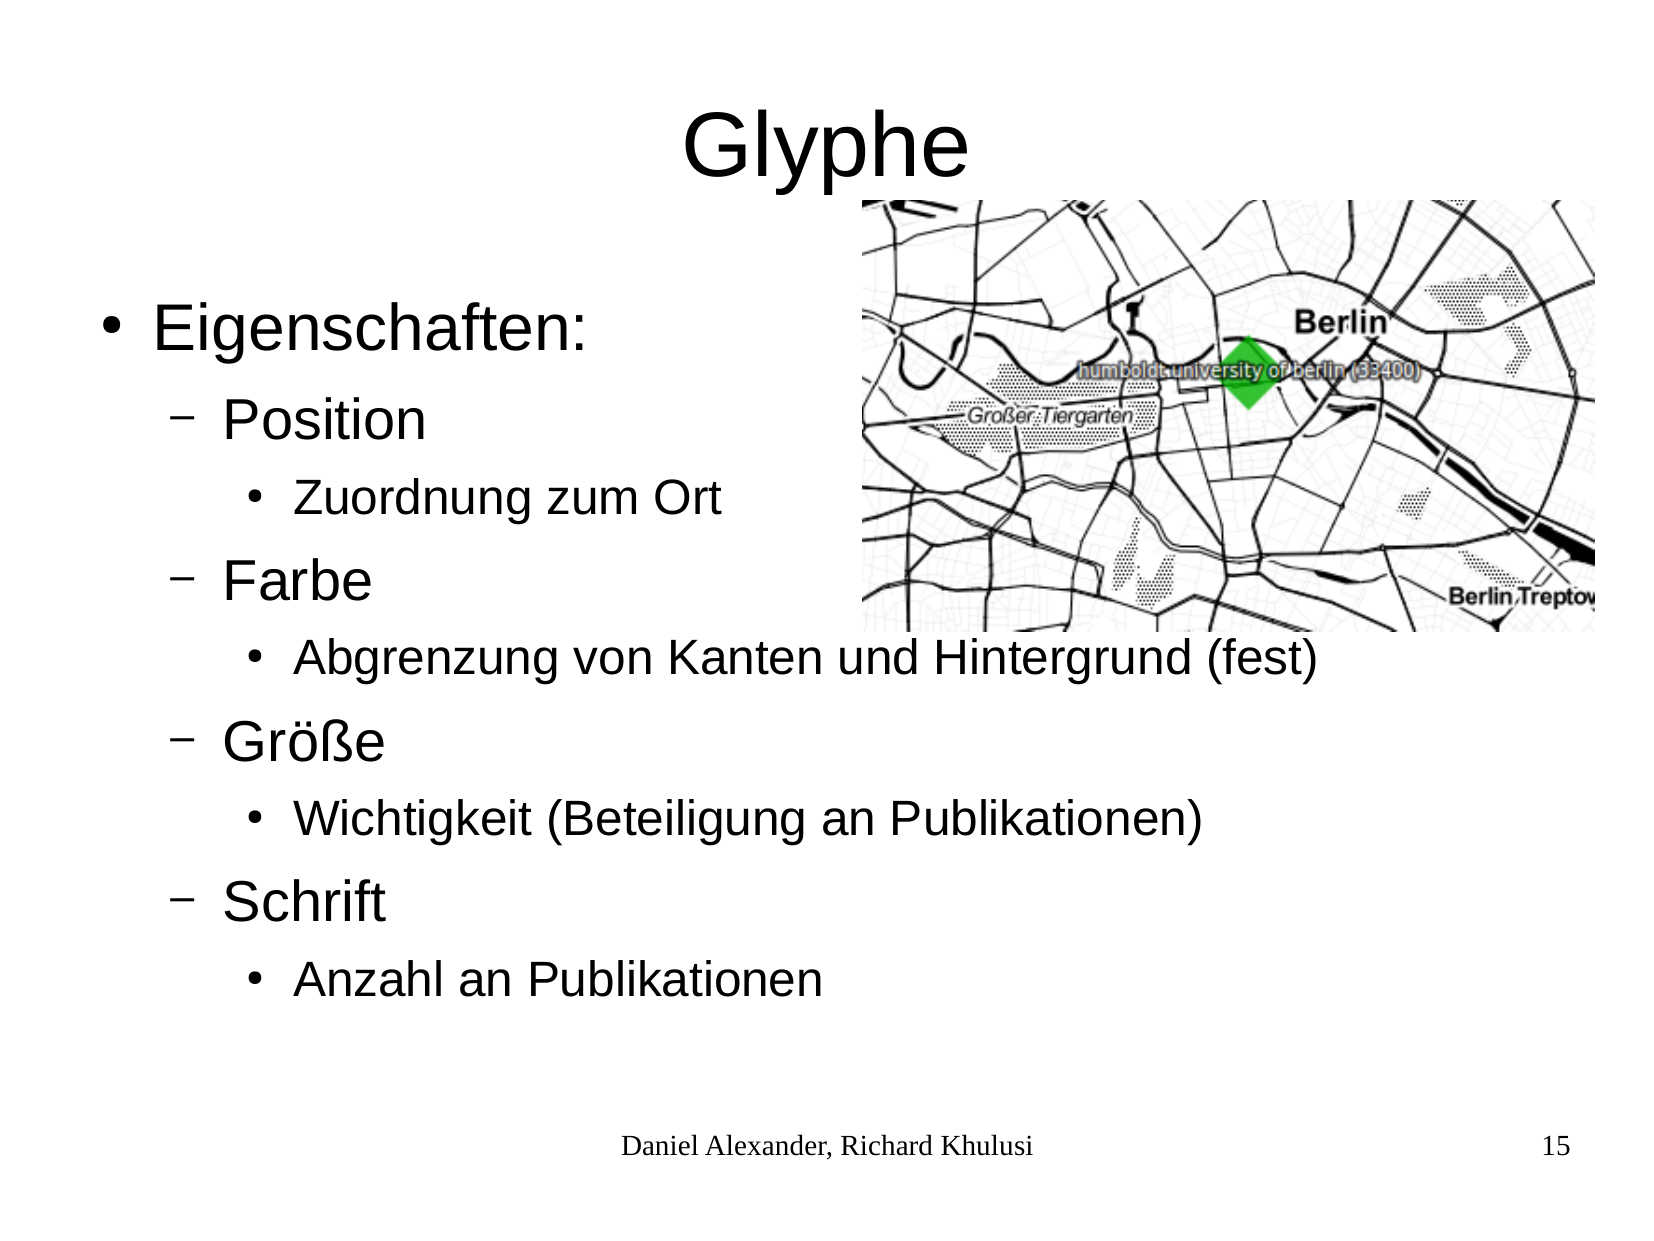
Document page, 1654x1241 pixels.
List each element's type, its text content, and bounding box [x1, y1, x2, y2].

list Eigenschaften: Position Zuordnung zum Ort Farbe Abgrenzung von Kanten und Hintergrund (fest) Größe Wichtigkeit (Beteiligung an Publikationen) Schrift Anzahl an Publikationen [82, 290, 1571, 1010]
title Glyphe [82, 40, 1571, 249]
picture [862, 200, 1595, 632]
